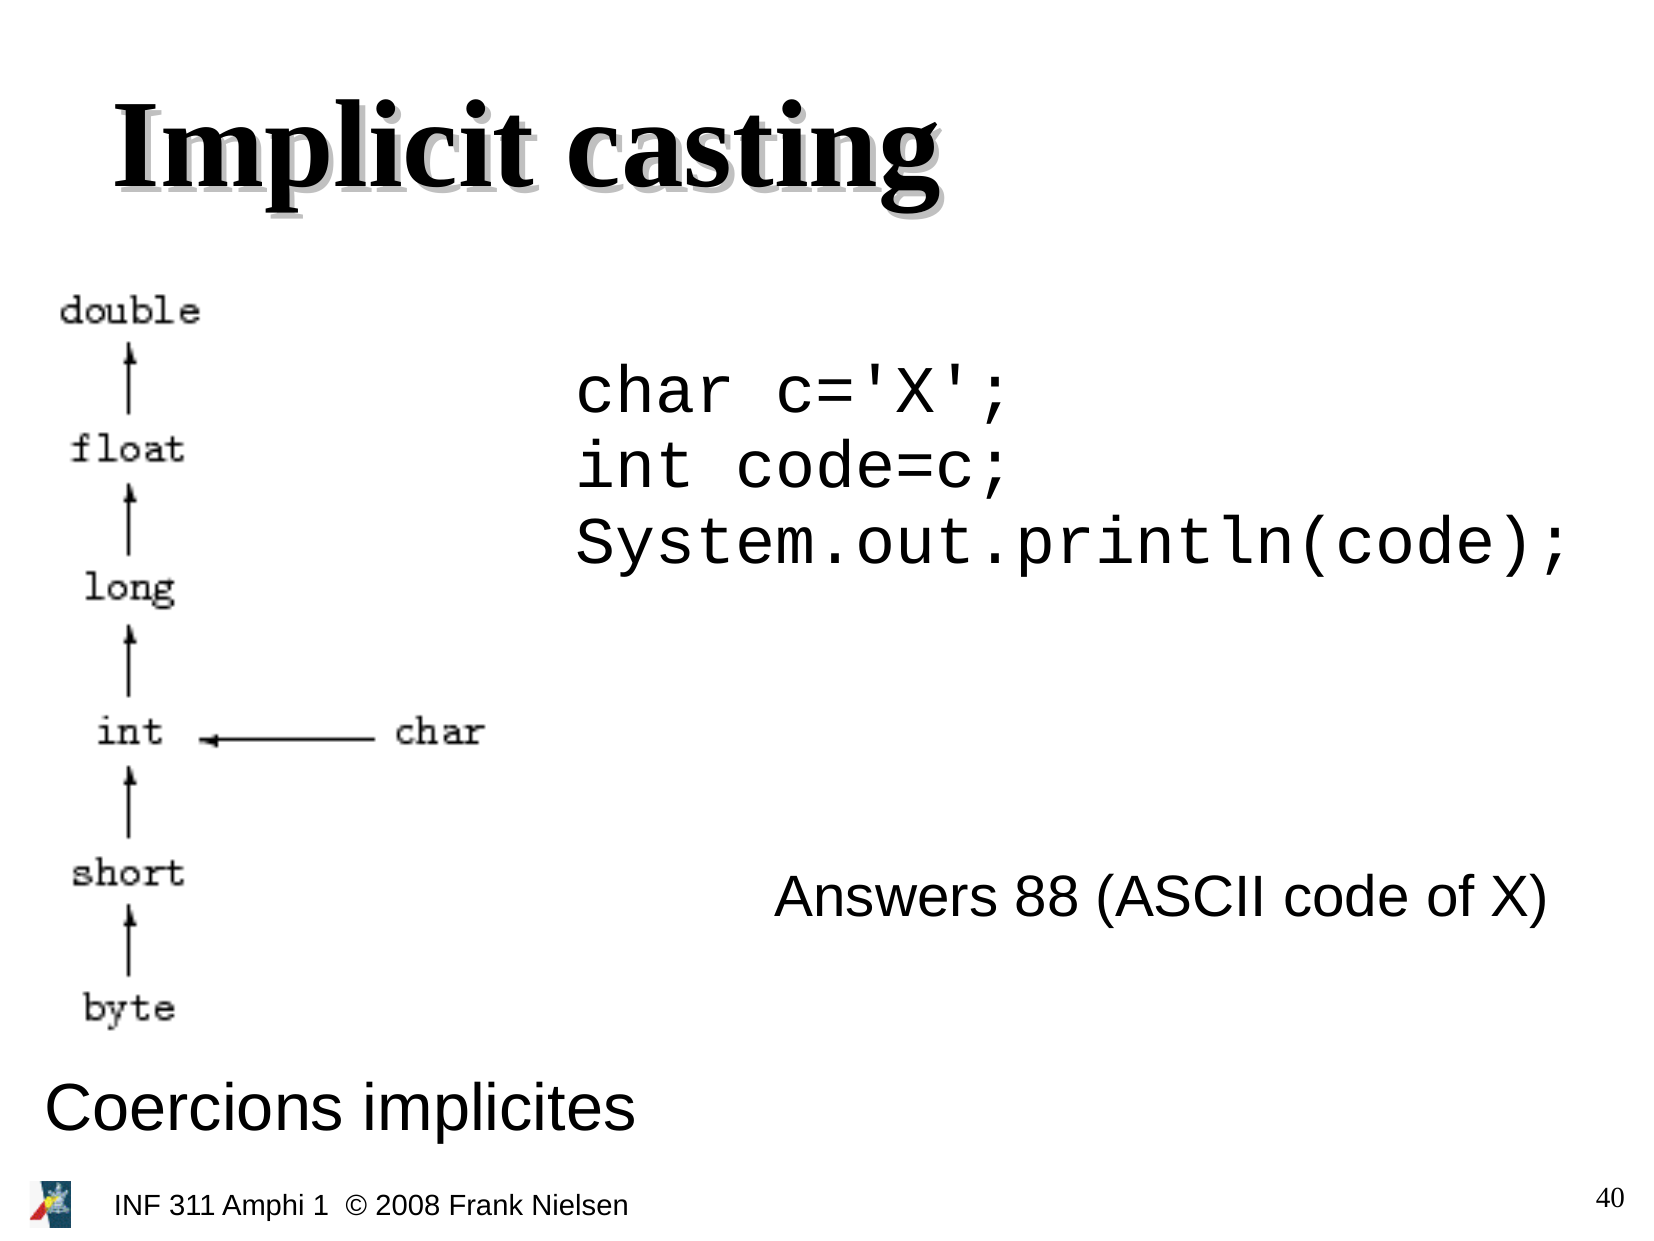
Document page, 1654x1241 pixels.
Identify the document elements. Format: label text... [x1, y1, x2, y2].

text_box char c='X'; int code=c; System.out.println(code); [561, 349, 1591, 591]
picture [59, 293, 489, 1034]
text_box Implicit casting [96, 68, 1625, 266]
text_box Answers 88 (ASCII code of X) [760, 856, 1565, 936]
text_box Coercions implicites [29, 1062, 652, 1153]
picture [29, 1181, 71, 1228]
